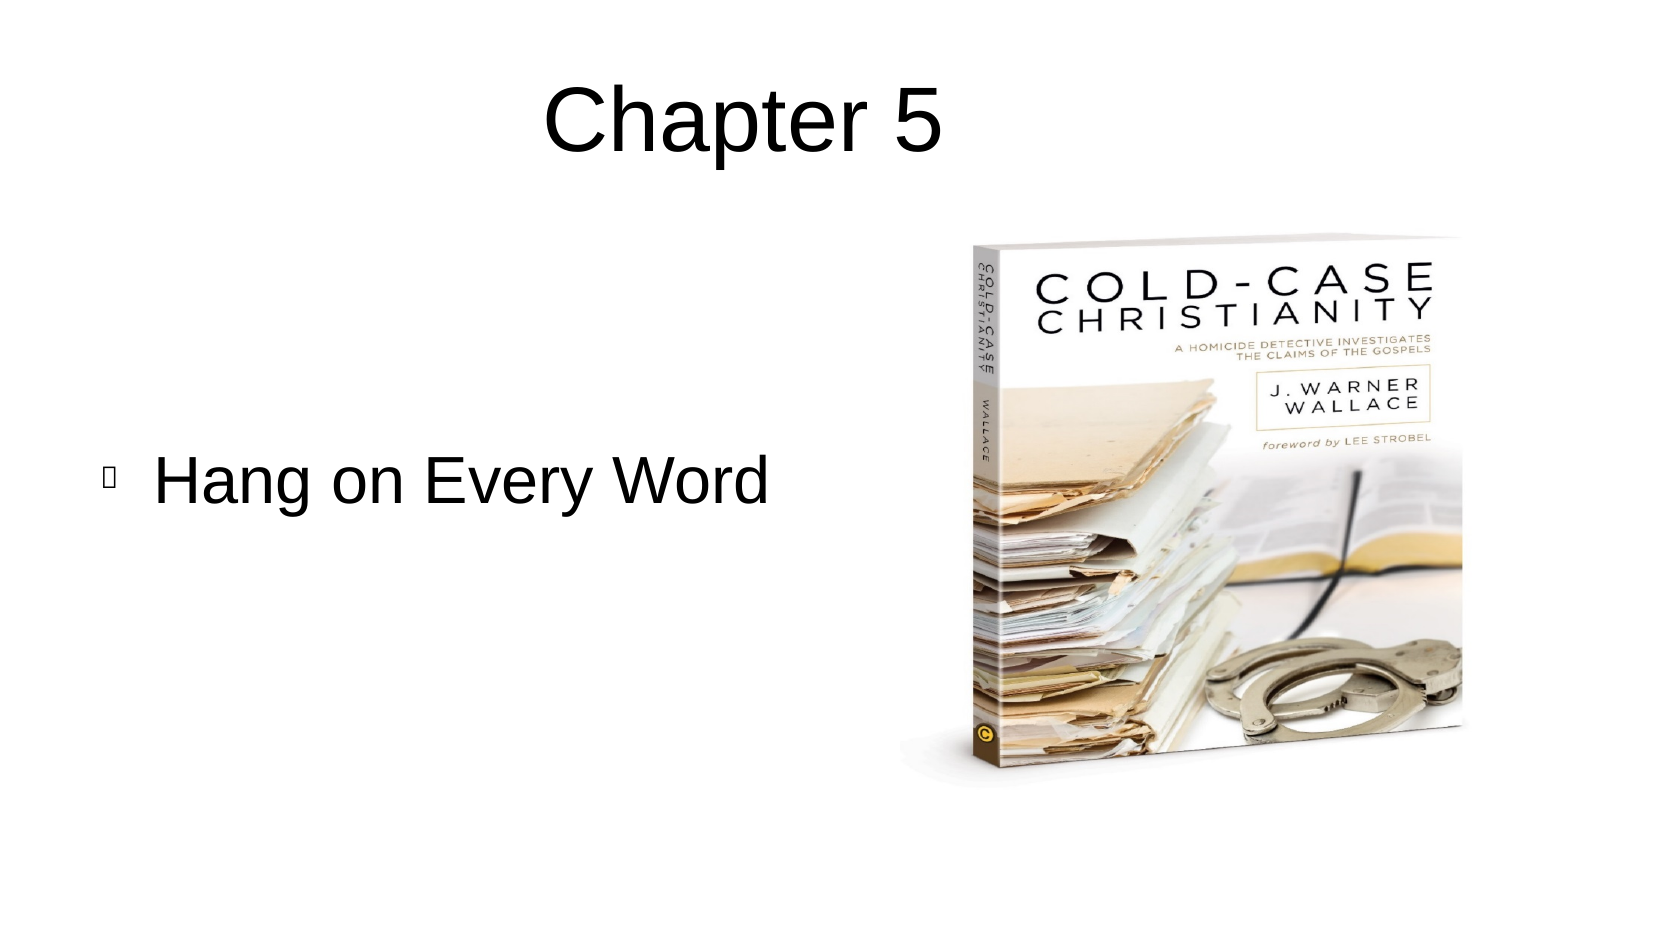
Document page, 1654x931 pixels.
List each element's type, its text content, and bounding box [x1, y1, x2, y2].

title Chapter 5 [0, 37, 1489, 193]
picture [900, 225, 1517, 790]
list Hang on Every Word [82, 217, 1571, 757]
